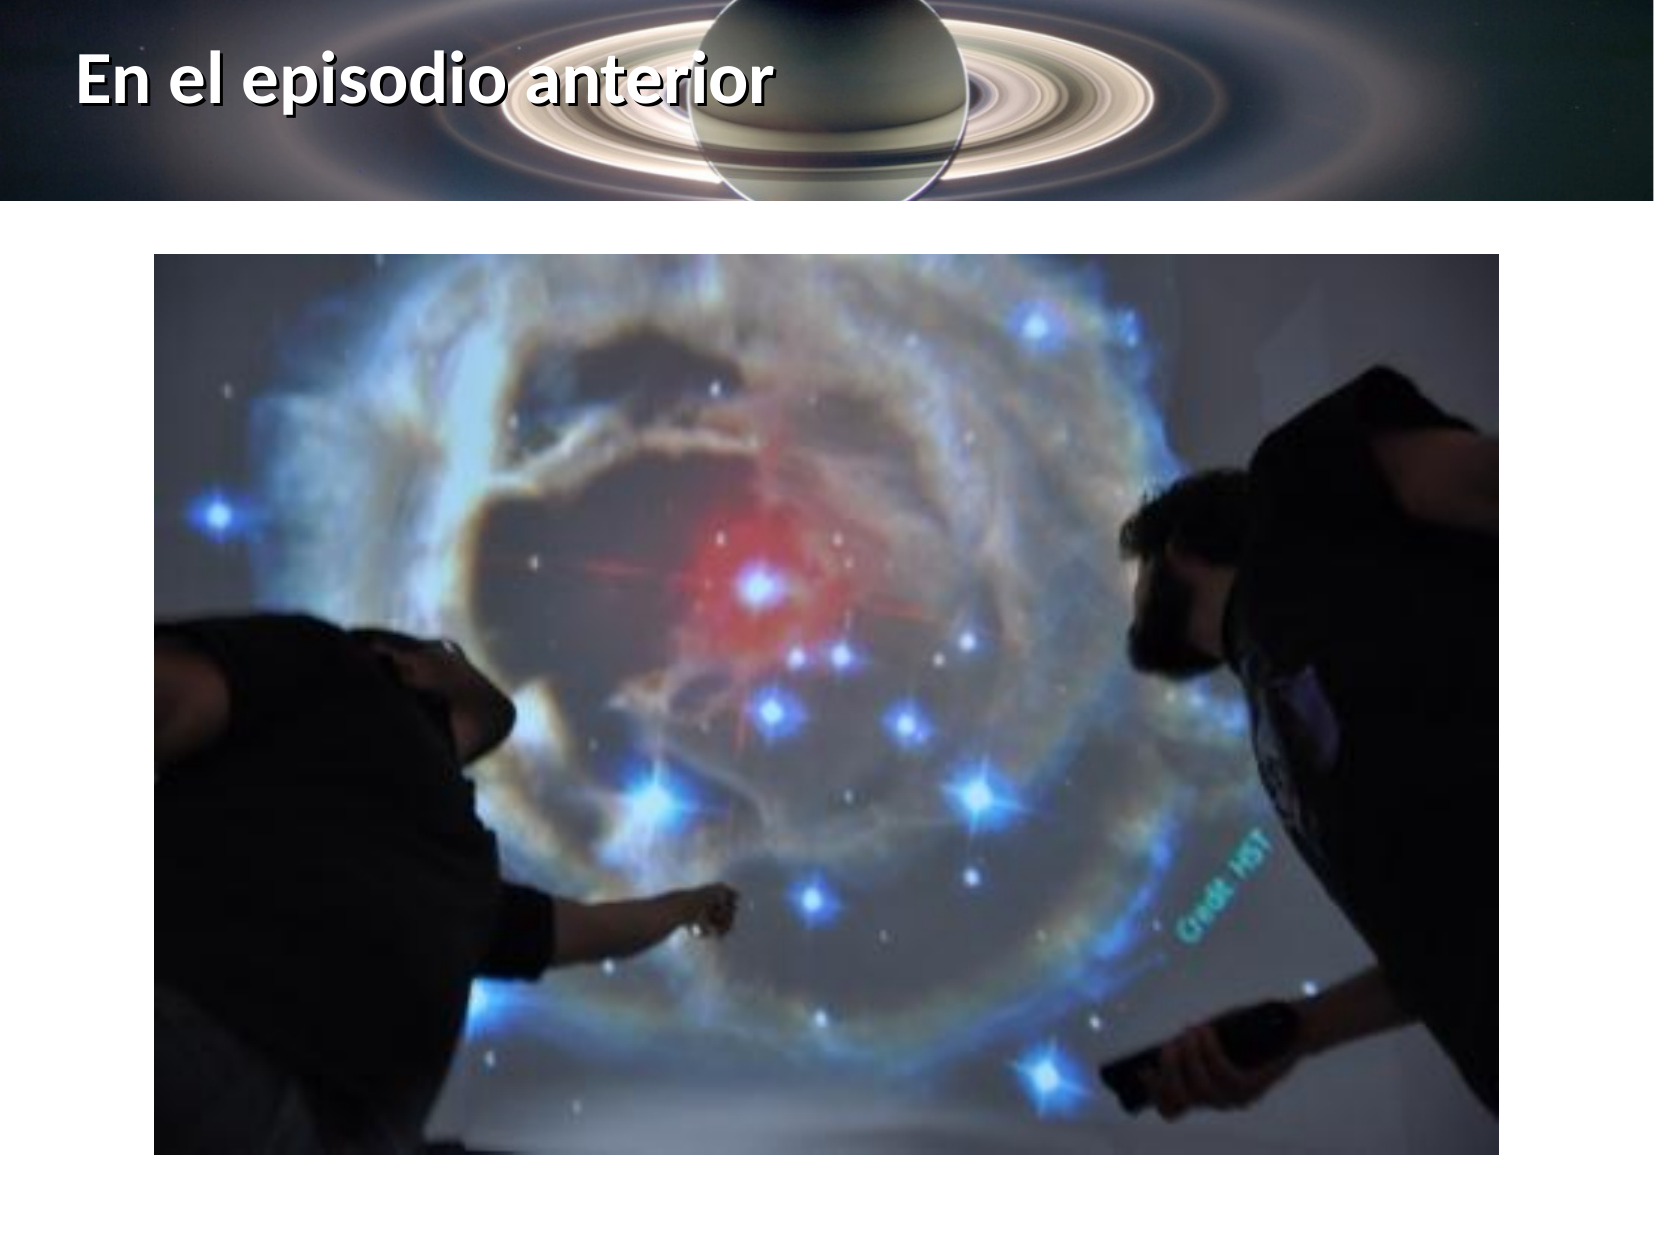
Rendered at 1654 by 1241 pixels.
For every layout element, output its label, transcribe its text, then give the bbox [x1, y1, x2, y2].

title En el episodio anterior [75, 19, 1564, 151]
picture [0, 0, 1654, 201]
picture [154, 254, 1499, 1156]
